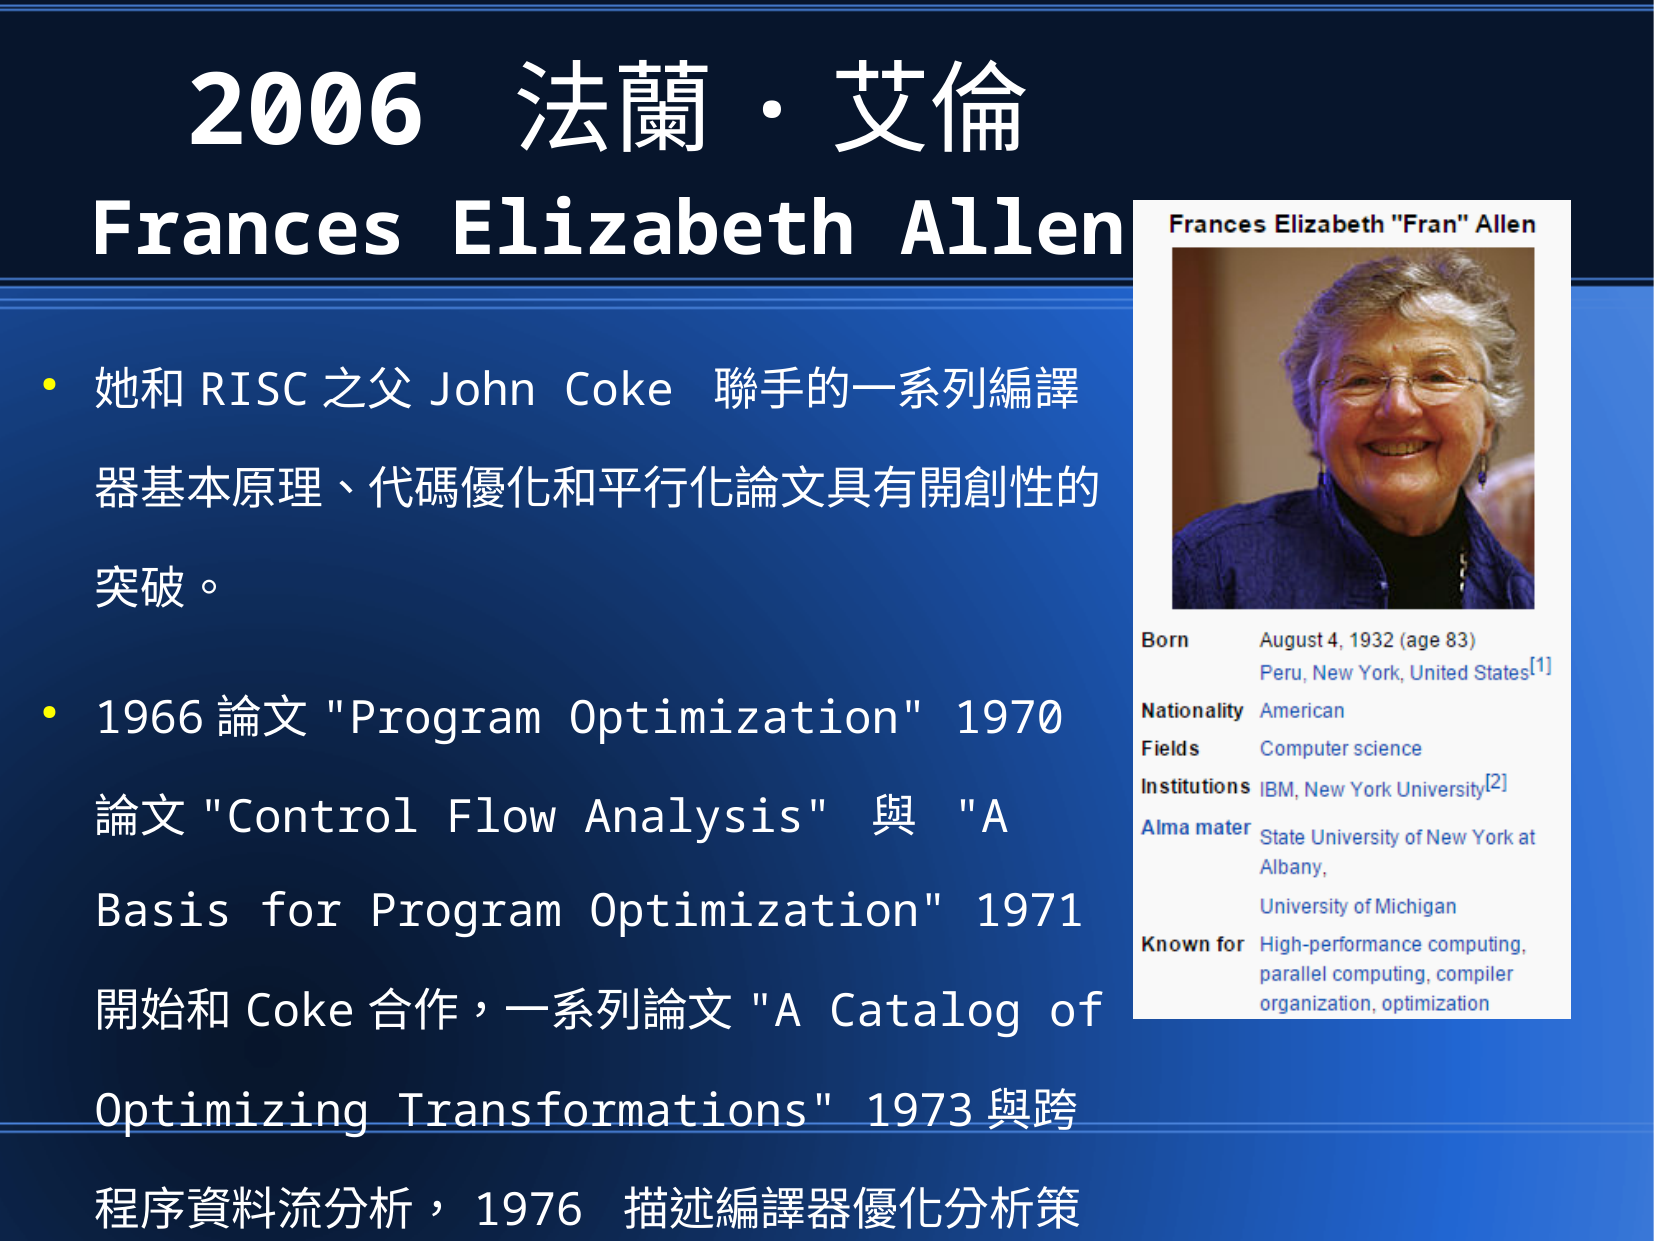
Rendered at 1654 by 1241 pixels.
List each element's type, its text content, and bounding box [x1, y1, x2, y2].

list 她和RISC之父John Coke 聯手的一系列編譯器基本原理、代碼優化和平行化論文具有開創性的突破。 1966論文"Program Optimization" 1970 論文"Control Flow Analysis" 與 "A Basis for Program Optimization" 1971開始和Coke合作，一系列論文"A Catalog of Optimizing Transformations" 1973與跨程序資料流分析，1976 描述編譯器優化分析策略的論文. [23, 318, 1123, 1241]
picture [0, 0, 1654, 1241]
title 2006 法蘭·艾倫 Frances Elizabeth Allen [82, 2, 1134, 303]
